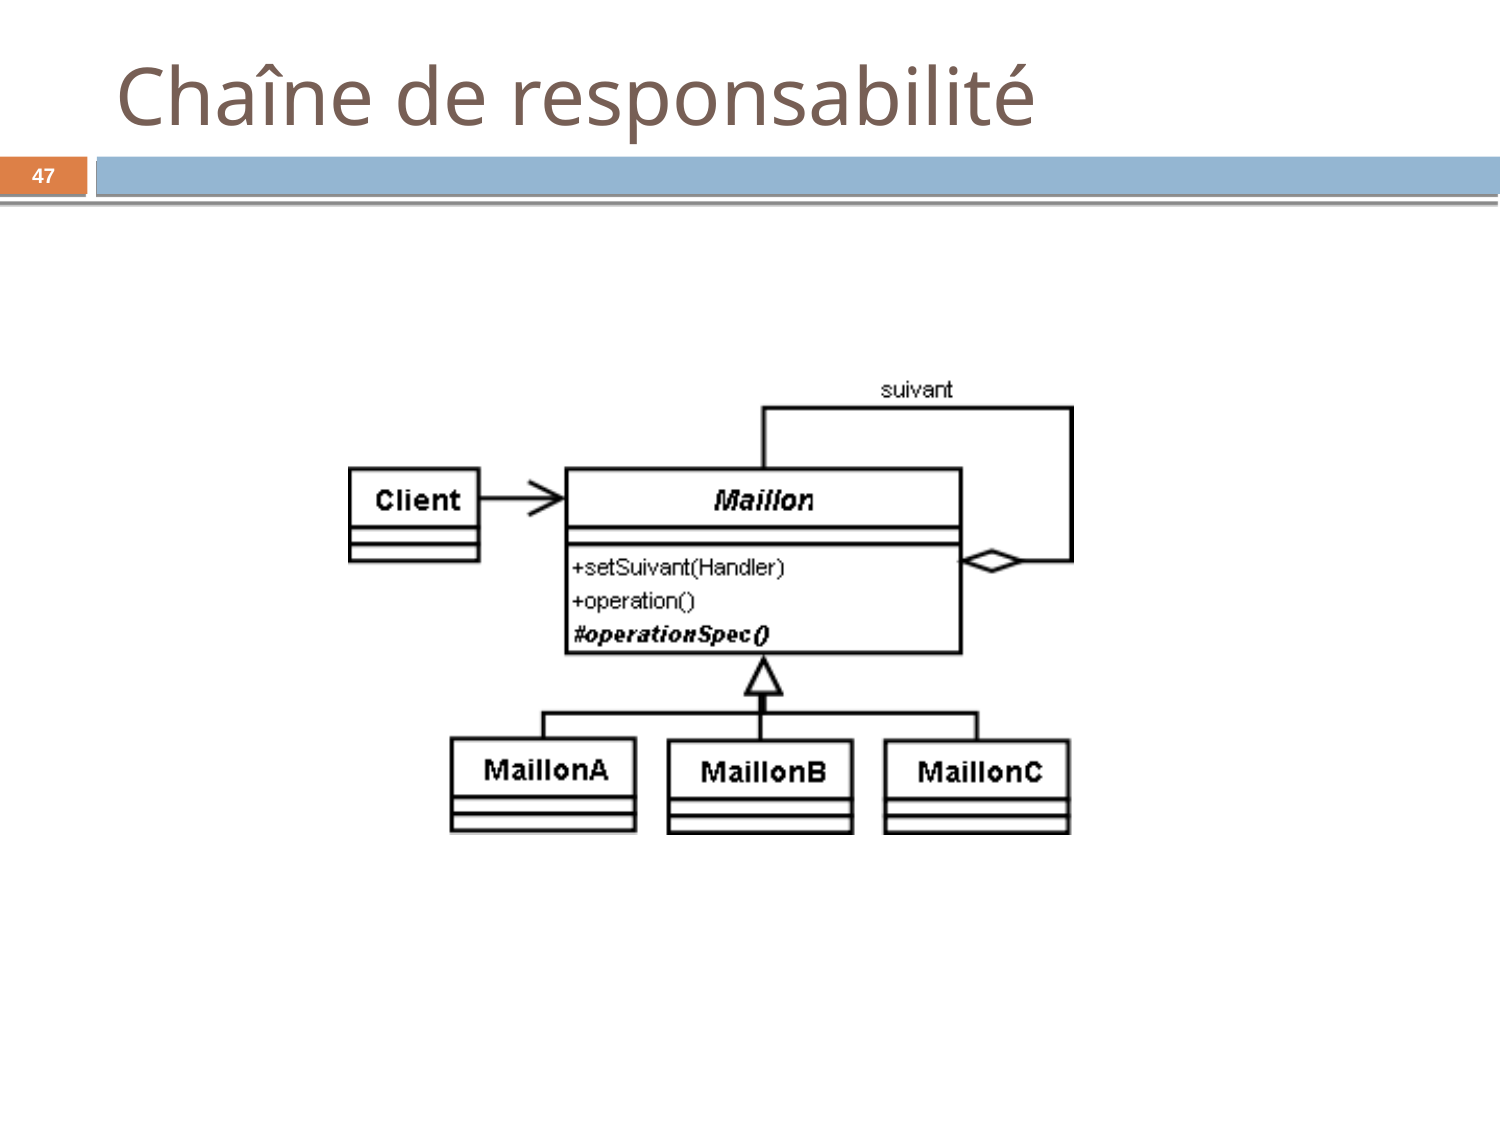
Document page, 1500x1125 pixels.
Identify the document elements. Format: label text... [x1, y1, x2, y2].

slide_number <numéro> [0, 155, 88, 196]
title Chaîne de responsabilité [100, 37, 1438, 149]
picture [348, 373, 1074, 835]
